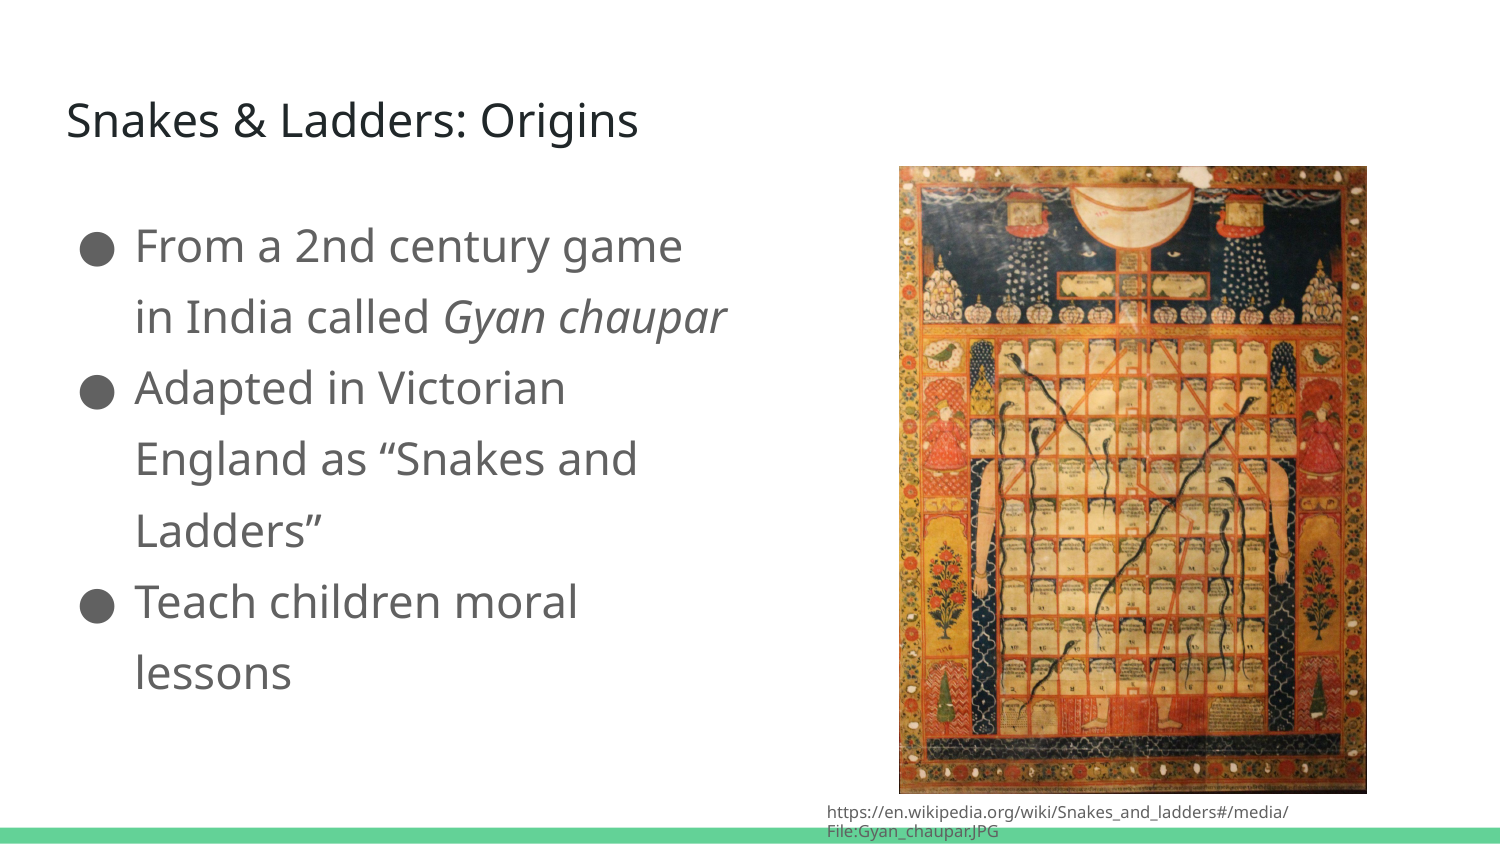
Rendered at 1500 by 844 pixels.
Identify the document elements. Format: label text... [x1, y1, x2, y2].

list From a 2nd century game in India called Gyan chaupar Adapted in Victorian England as “Snakes and Ladders” Teach children moral lessons [51, 189, 750, 750]
title Snakes & Ladders: Origins [51, 72, 1449, 167]
text_box https://en.wikipedia.org/wiki/Snakes_and_ladders#/media/File:Gyan_chaupar.JPG [811, 786, 1454, 844]
picture [899, 166, 1367, 786]
